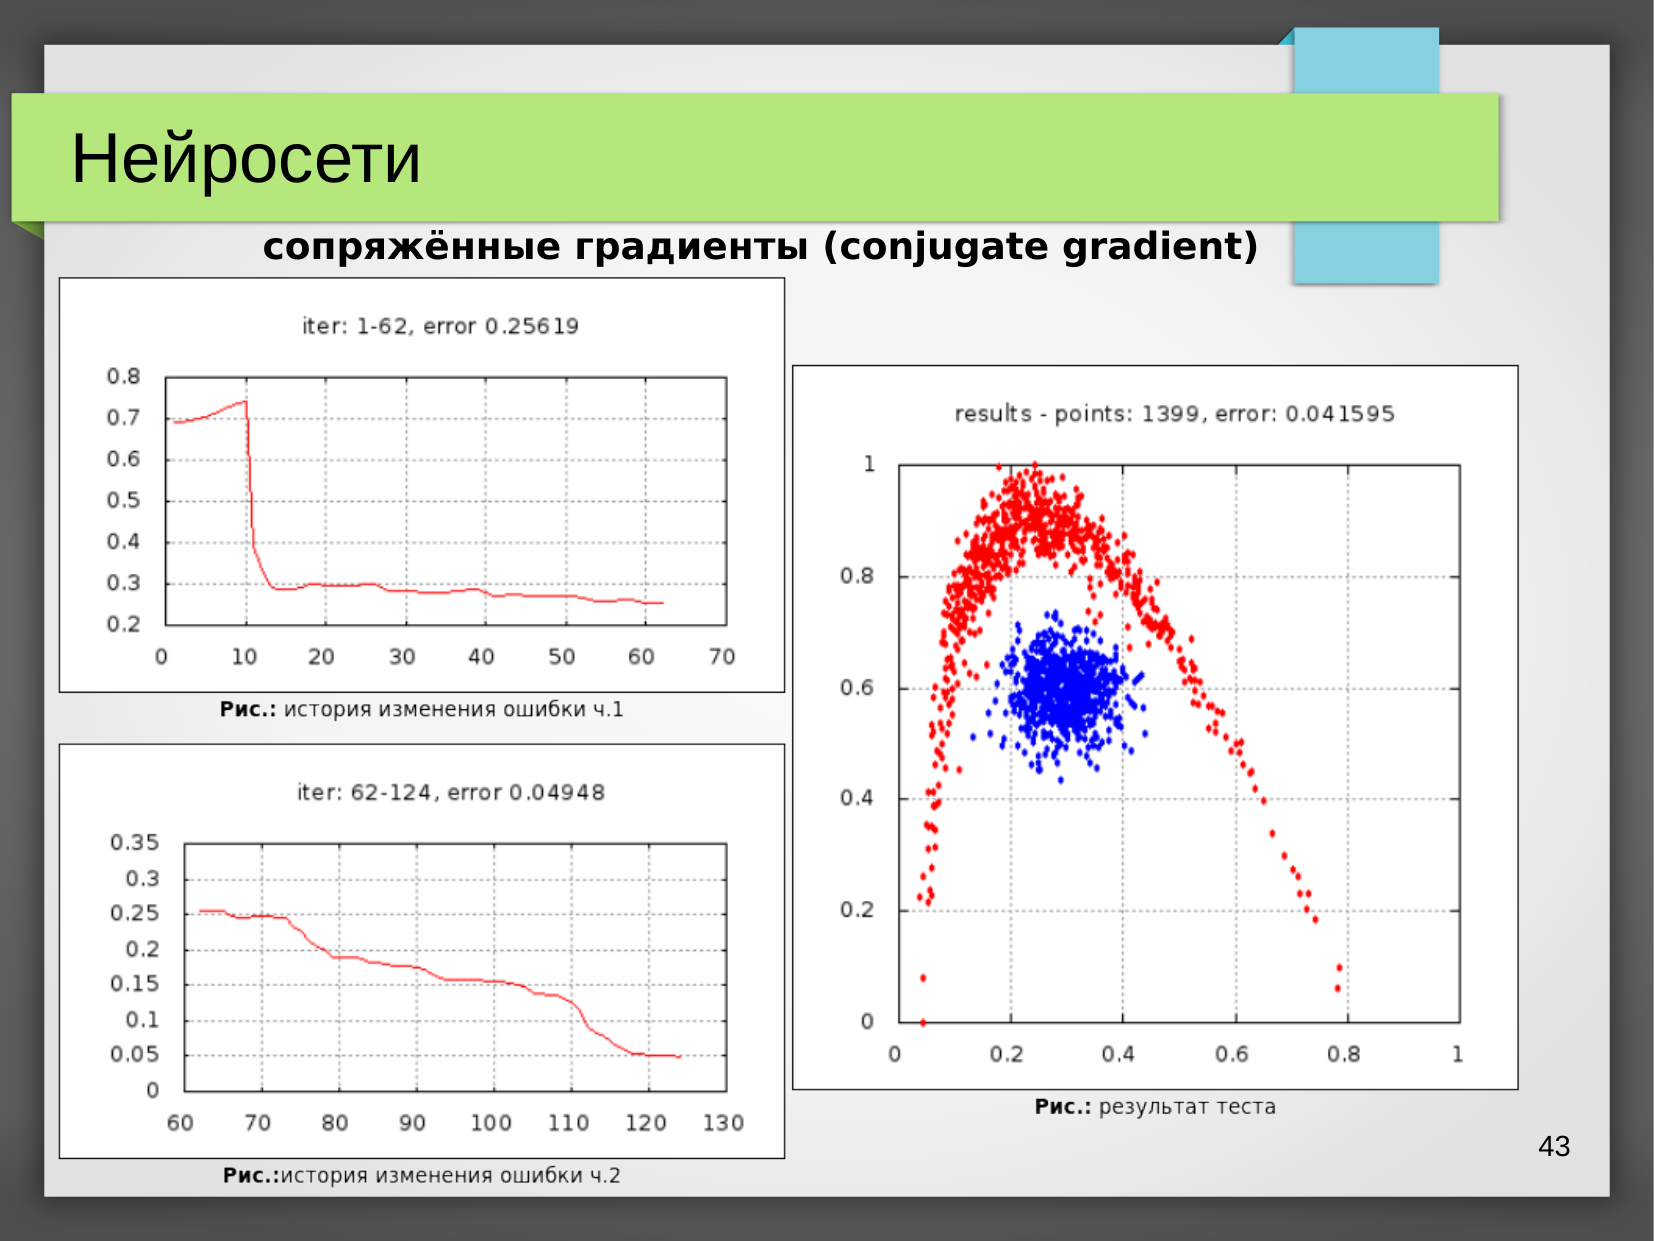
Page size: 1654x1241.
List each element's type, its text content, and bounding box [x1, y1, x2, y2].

title Нейросети [70, 118, 1205, 199]
text_box сопряжённые градиенты (conjugate gradient) [248, 217, 1276, 276]
picture [0, 0, 1654, 1241]
